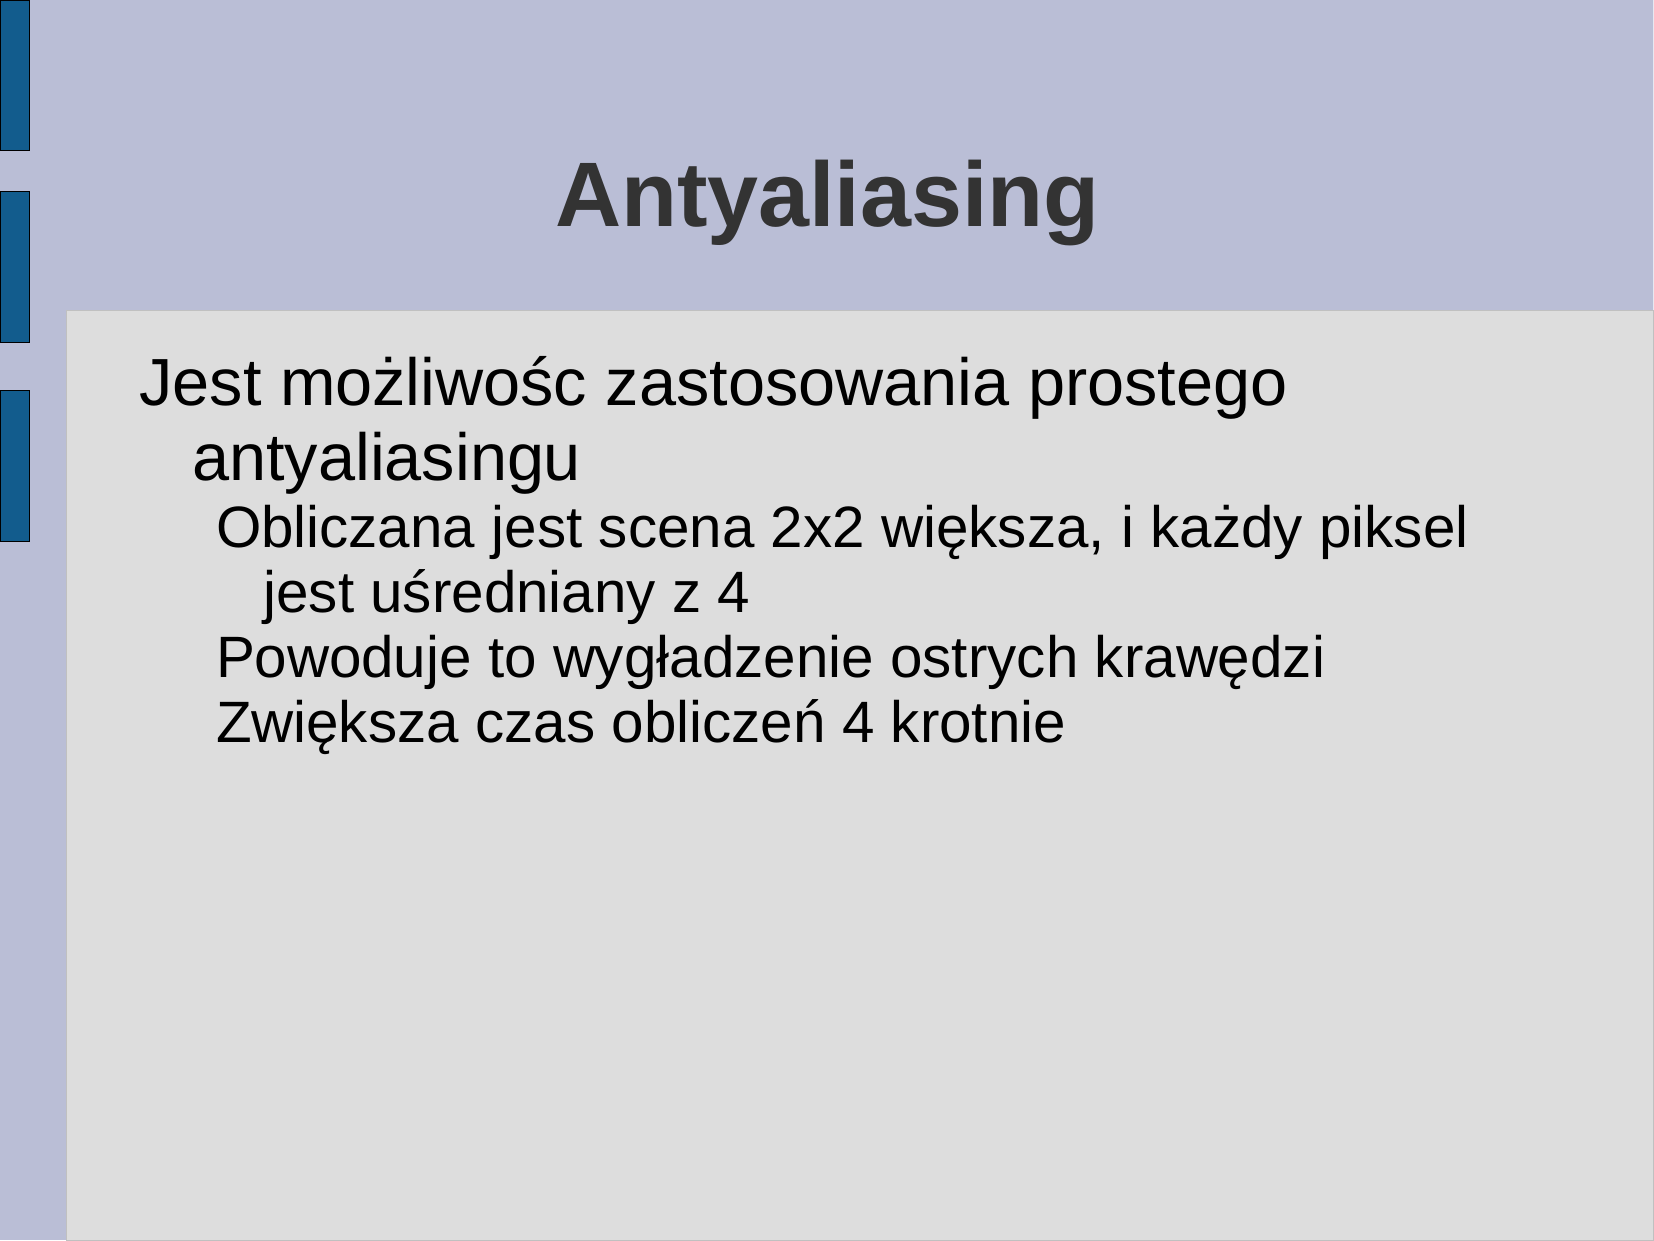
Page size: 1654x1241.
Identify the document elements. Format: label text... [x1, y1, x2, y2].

list Jest możliwośc zastosowania prostego antyaliasingu Obliczana jest scena 2x2 większa, i każdy piksel jest uśredniany z 4 Powoduje to wygładzenie ostrych krawędzi Zwiększa czas obliczeń 4 krotnie [121, 344, 1534, 1127]
title Antyaliasing [121, 91, 1534, 299]
